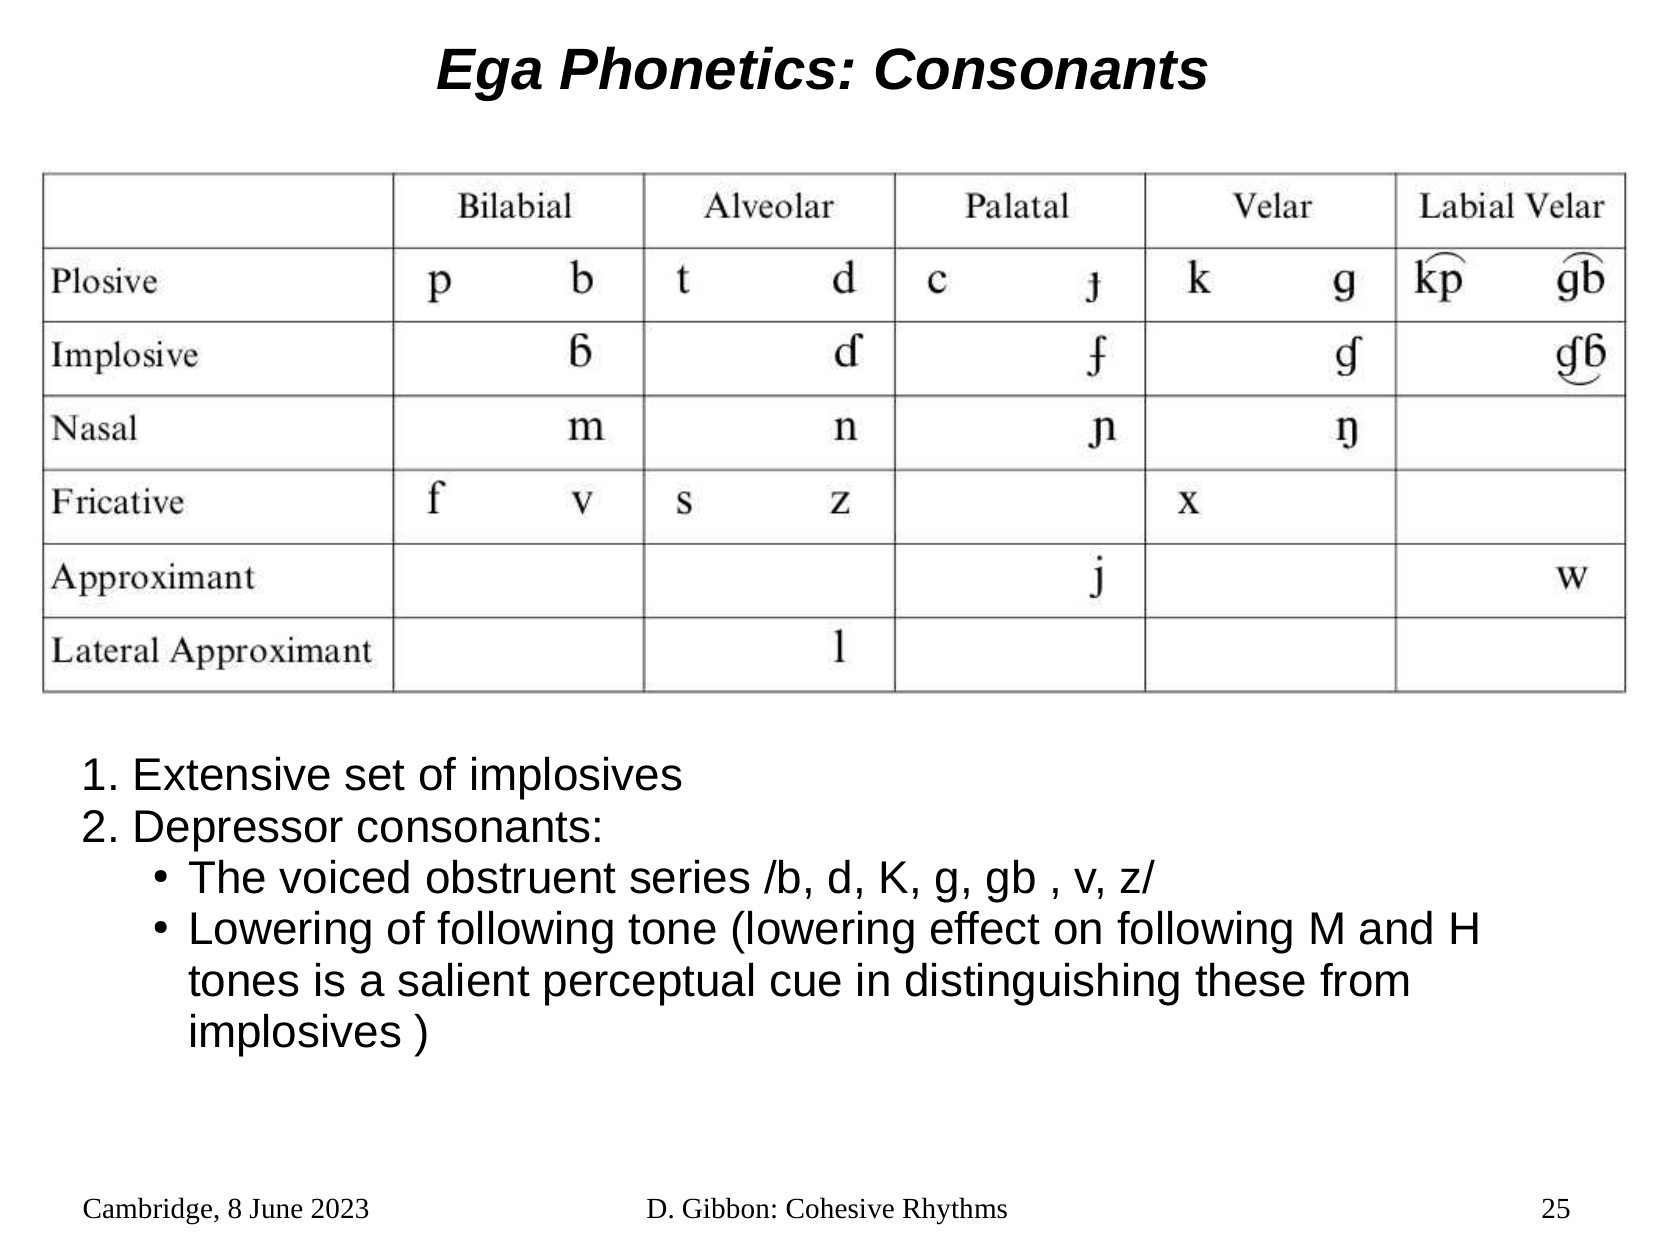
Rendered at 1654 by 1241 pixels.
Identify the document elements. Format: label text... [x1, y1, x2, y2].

picture [27, 157, 1645, 703]
title Ega Phonetics: Consonants [11, 19, 1636, 119]
text_box Extensive set of implosives Depressor consonants: The voiced obstruent series /b, d, K, g, gb , v, z/ Lowering of following tone (lowering effect on following M and H tones is a salient perceptual cue in distinguishing these from implosives ) [67, 742, 1565, 1065]
